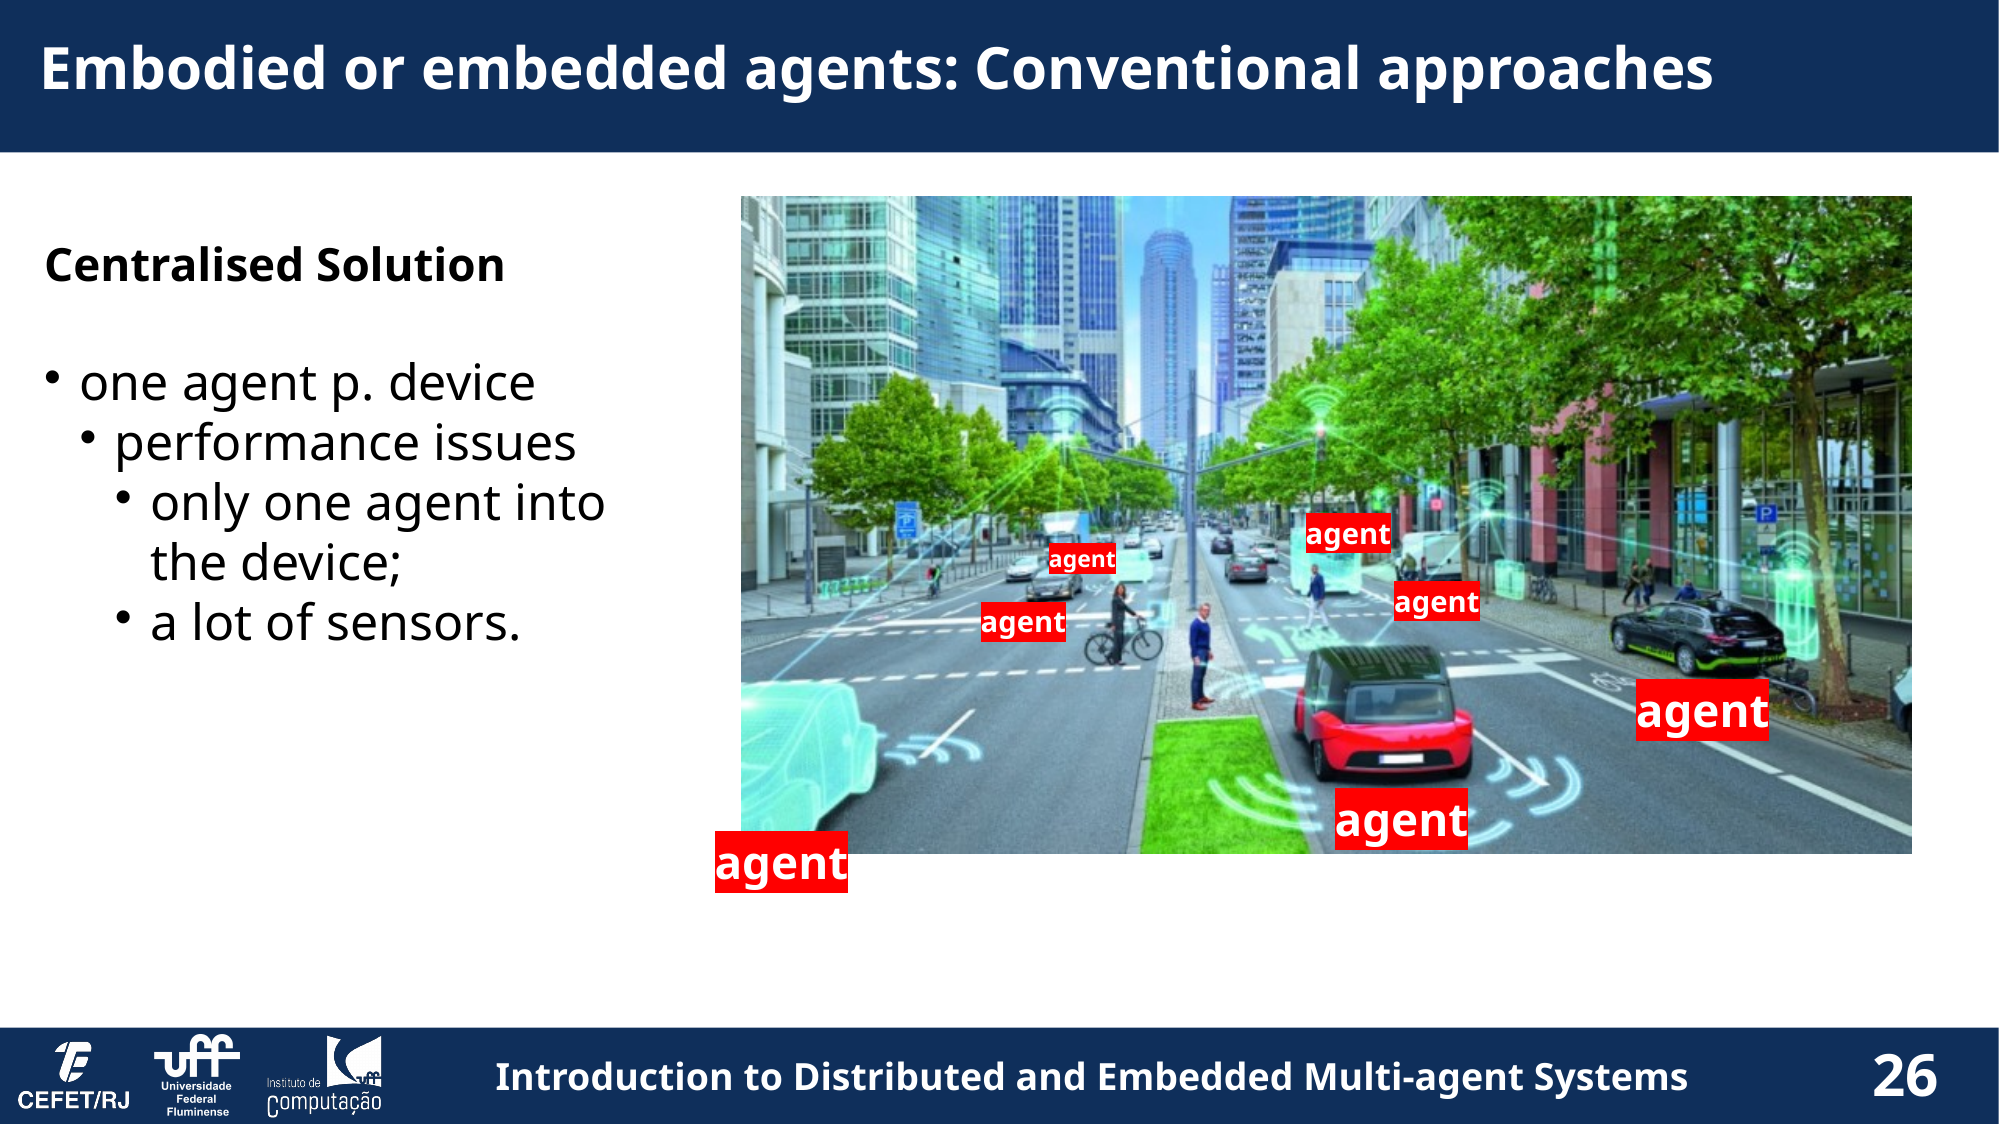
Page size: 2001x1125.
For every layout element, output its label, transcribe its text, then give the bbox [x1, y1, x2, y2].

picture [153, 1033, 241, 1121]
picture [741, 196, 1912, 854]
text_box agent [862, 596, 1185, 647]
text_box agent [921, 537, 1244, 580]
text_box agent [1541, 674, 1864, 745]
picture [18, 1021, 129, 1125]
text_box agent [1187, 507, 1510, 558]
text_box agent [632, 826, 943, 897]
text_box agent [1240, 783, 1563, 854]
text_box agent [1275, 576, 1599, 626]
picture [265, 1033, 383, 1118]
text_box Centralised Solution one agent p. device performance issues only one agent into the device; a lot of sensors. [29, 228, 632, 943]
text_box Embodied or embedded agents: Conventional approaches [25, 23, 1998, 116]
